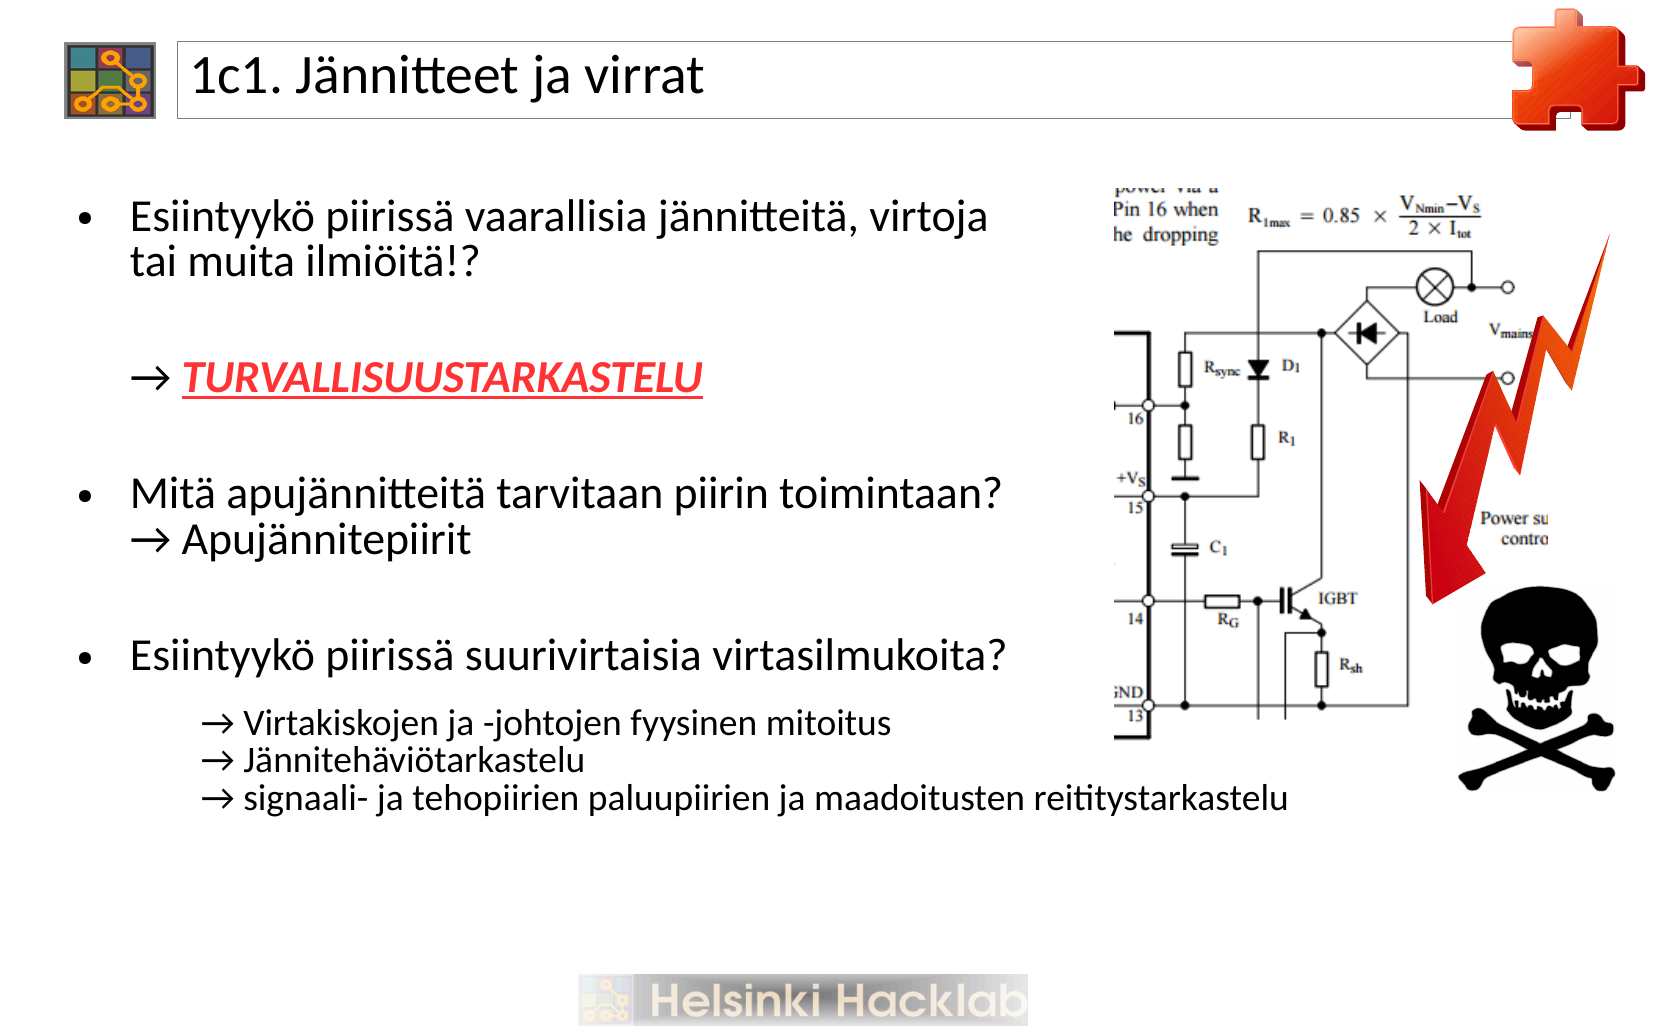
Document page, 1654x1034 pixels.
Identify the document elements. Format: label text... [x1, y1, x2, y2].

list Esiintyykö piirissä vaarallisia jännitteitä, virtoja tai muita ilmiöitä!? → TURVALLISUUSTARKASTELU Mitä apujännitteitä tarvitaan piirin toimintaan? → Apujännitepiirit Esiintyykö piirissä suurivirtaisia virtasilmukoita? → Virtakiskojen ja -johtojen fyysinen mitoitus → Jännitehäviötarkastelu → signaali- ja tehopiirien paluupiirien ja maadoitusten reititystarkastelu [59, 196, 1607, 945]
picture [1417, 224, 1616, 792]
picture [1114, 188, 1548, 196]
picture [1500, 0, 1654, 142]
title 1c1. Jännitteet ja virrat [177, 41, 1500, 119]
picture [64, 42, 156, 119]
